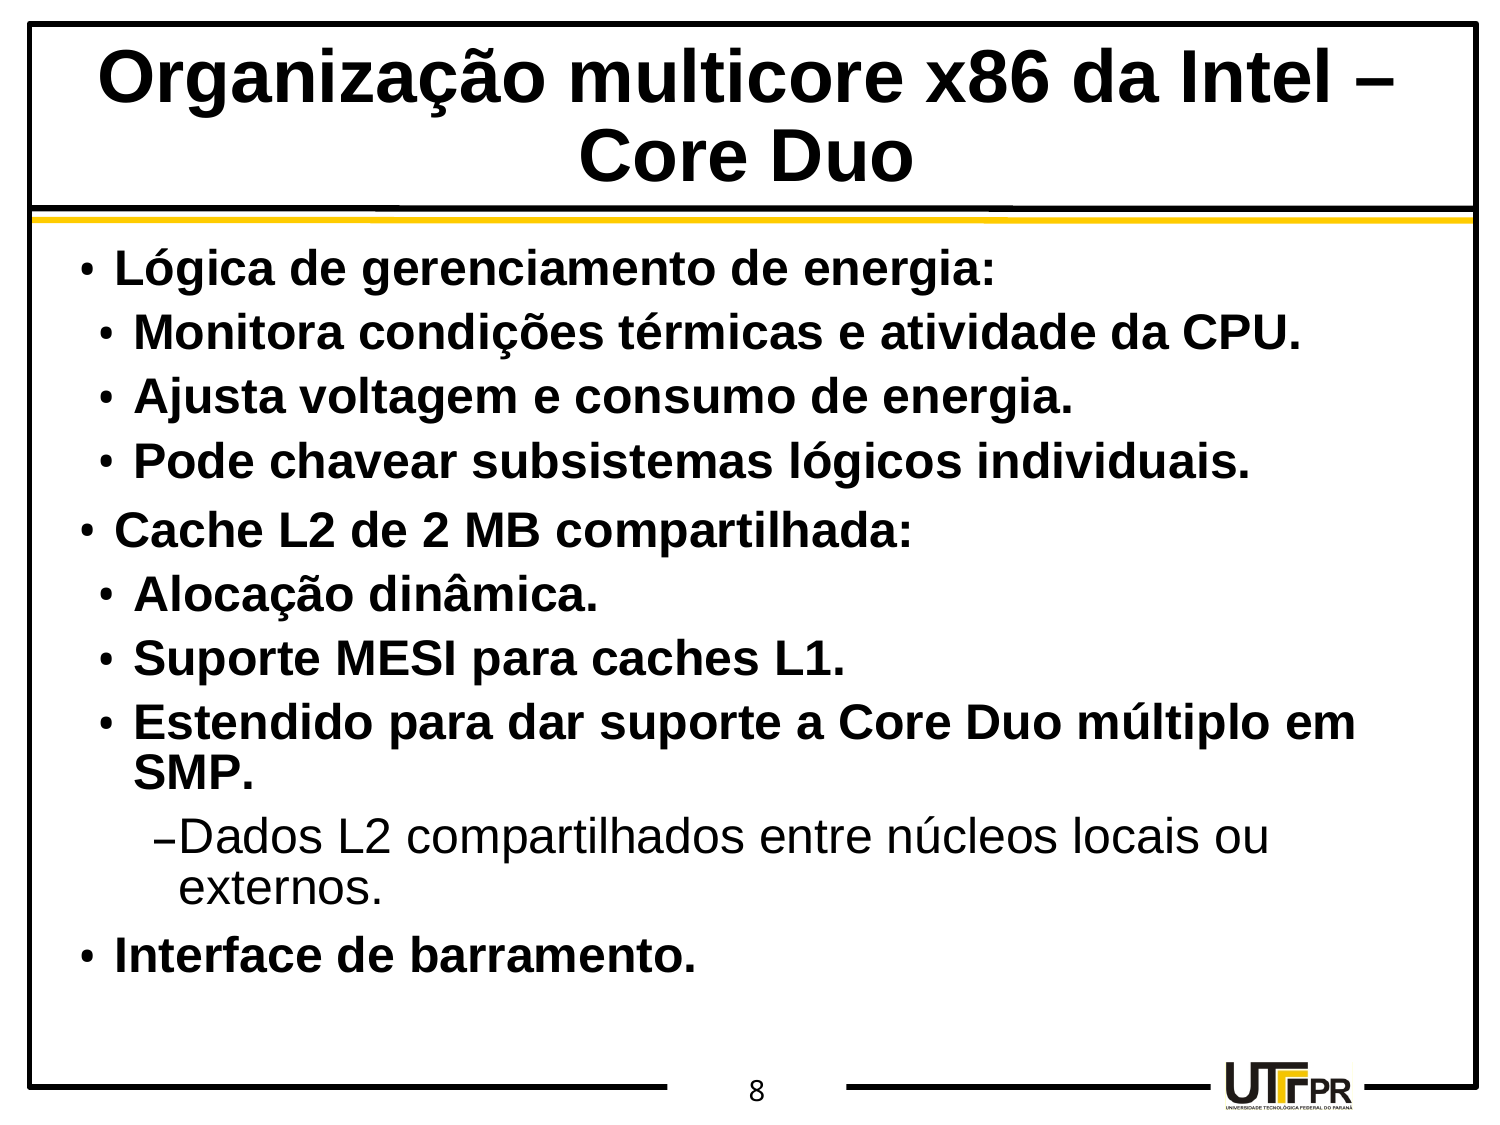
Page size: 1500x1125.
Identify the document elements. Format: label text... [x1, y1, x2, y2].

picture [1225, 1062, 1353, 1110]
title Organização multicore x86 da Intel – Core Duo [23, 36, 1471, 201]
list Lógica de gerenciamento de energia: Monitora condições térmicas e atividade da CPU. Ajusta voltagem e consumo de energia. Pode chavear subsistemas lógicos individuais. Cache L2 de 2 MB compartilhada: Alocação dinâmica. Suporte MESI para caches L1. Estendido para dar suporte a Core Duo múltiplo em SMP. Dados L2 compartilhados entre núcleos locais ou externos. Interface de barramento. [41, 245, 1471, 1040]
